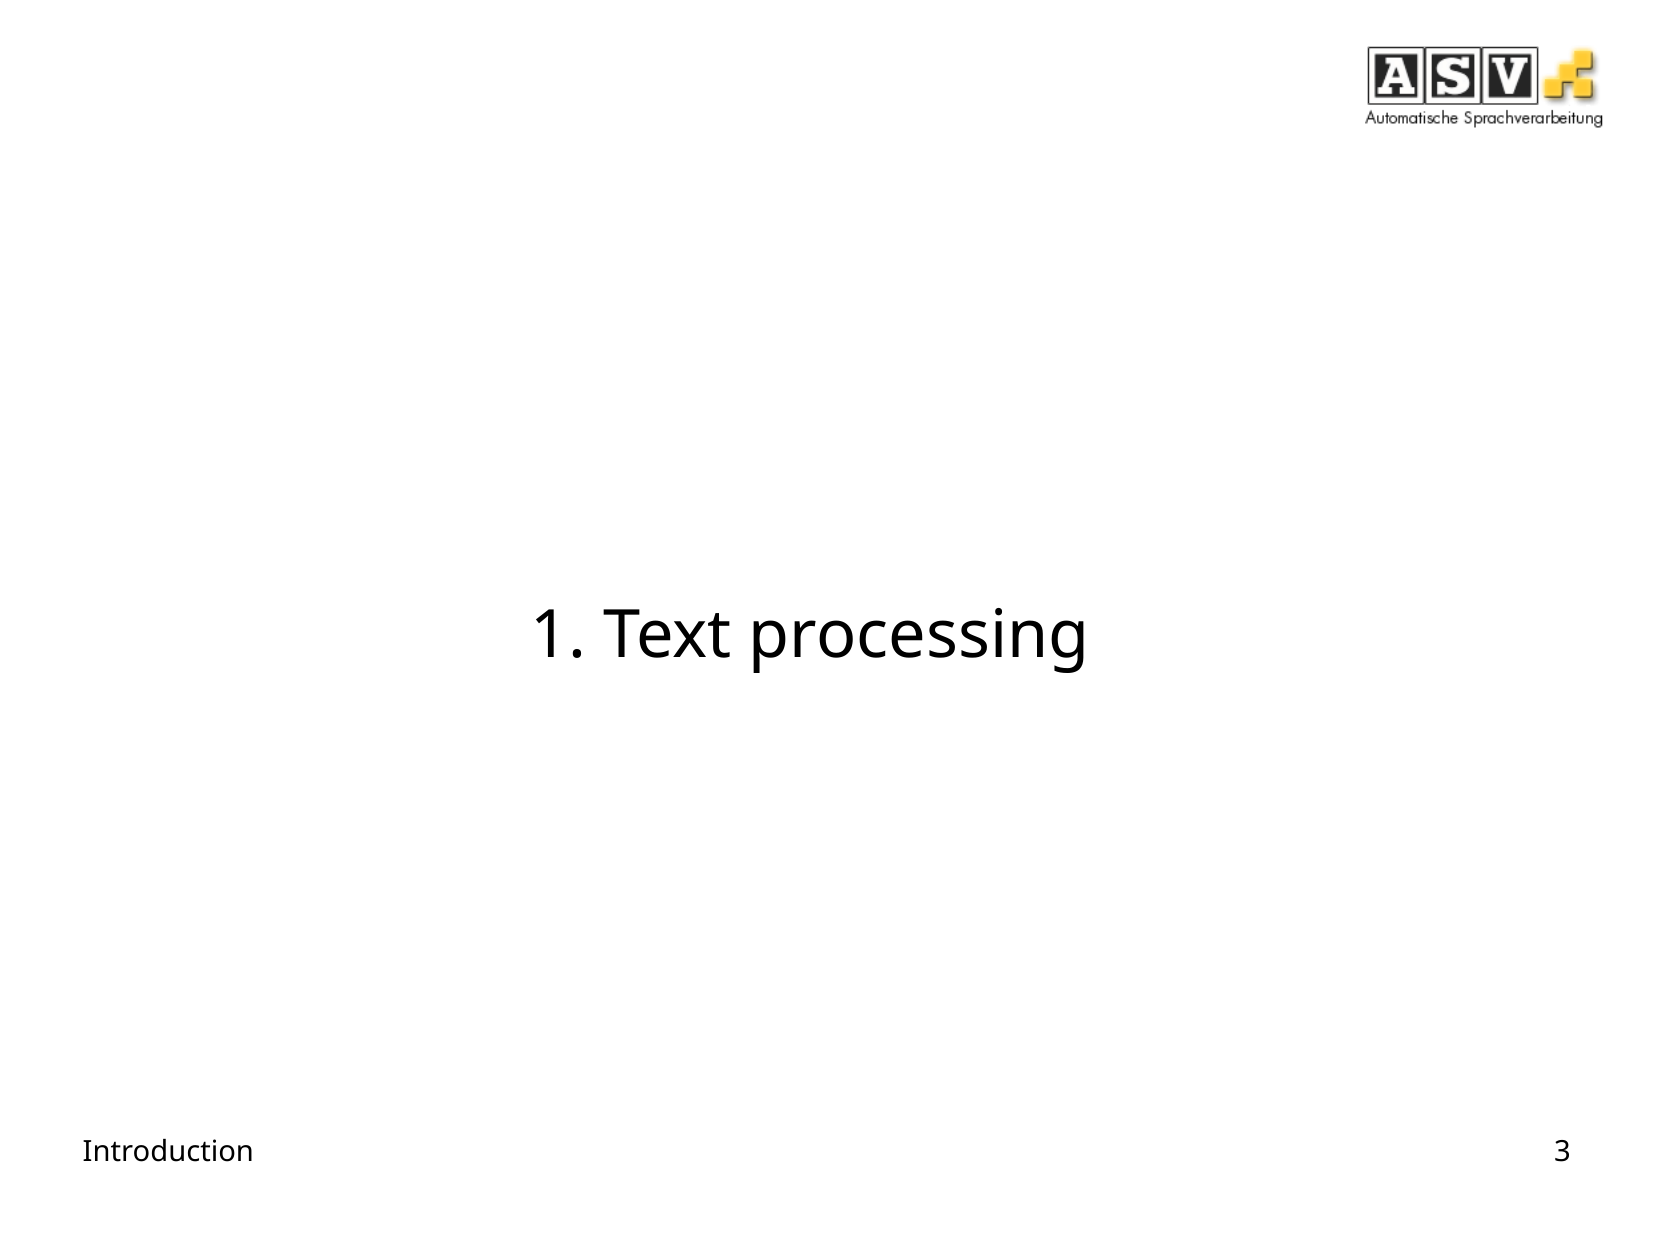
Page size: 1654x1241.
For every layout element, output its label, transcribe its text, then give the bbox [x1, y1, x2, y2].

picture [1364, 43, 1605, 129]
subtitle 1. Text processing [82, 271, 1538, 991]
